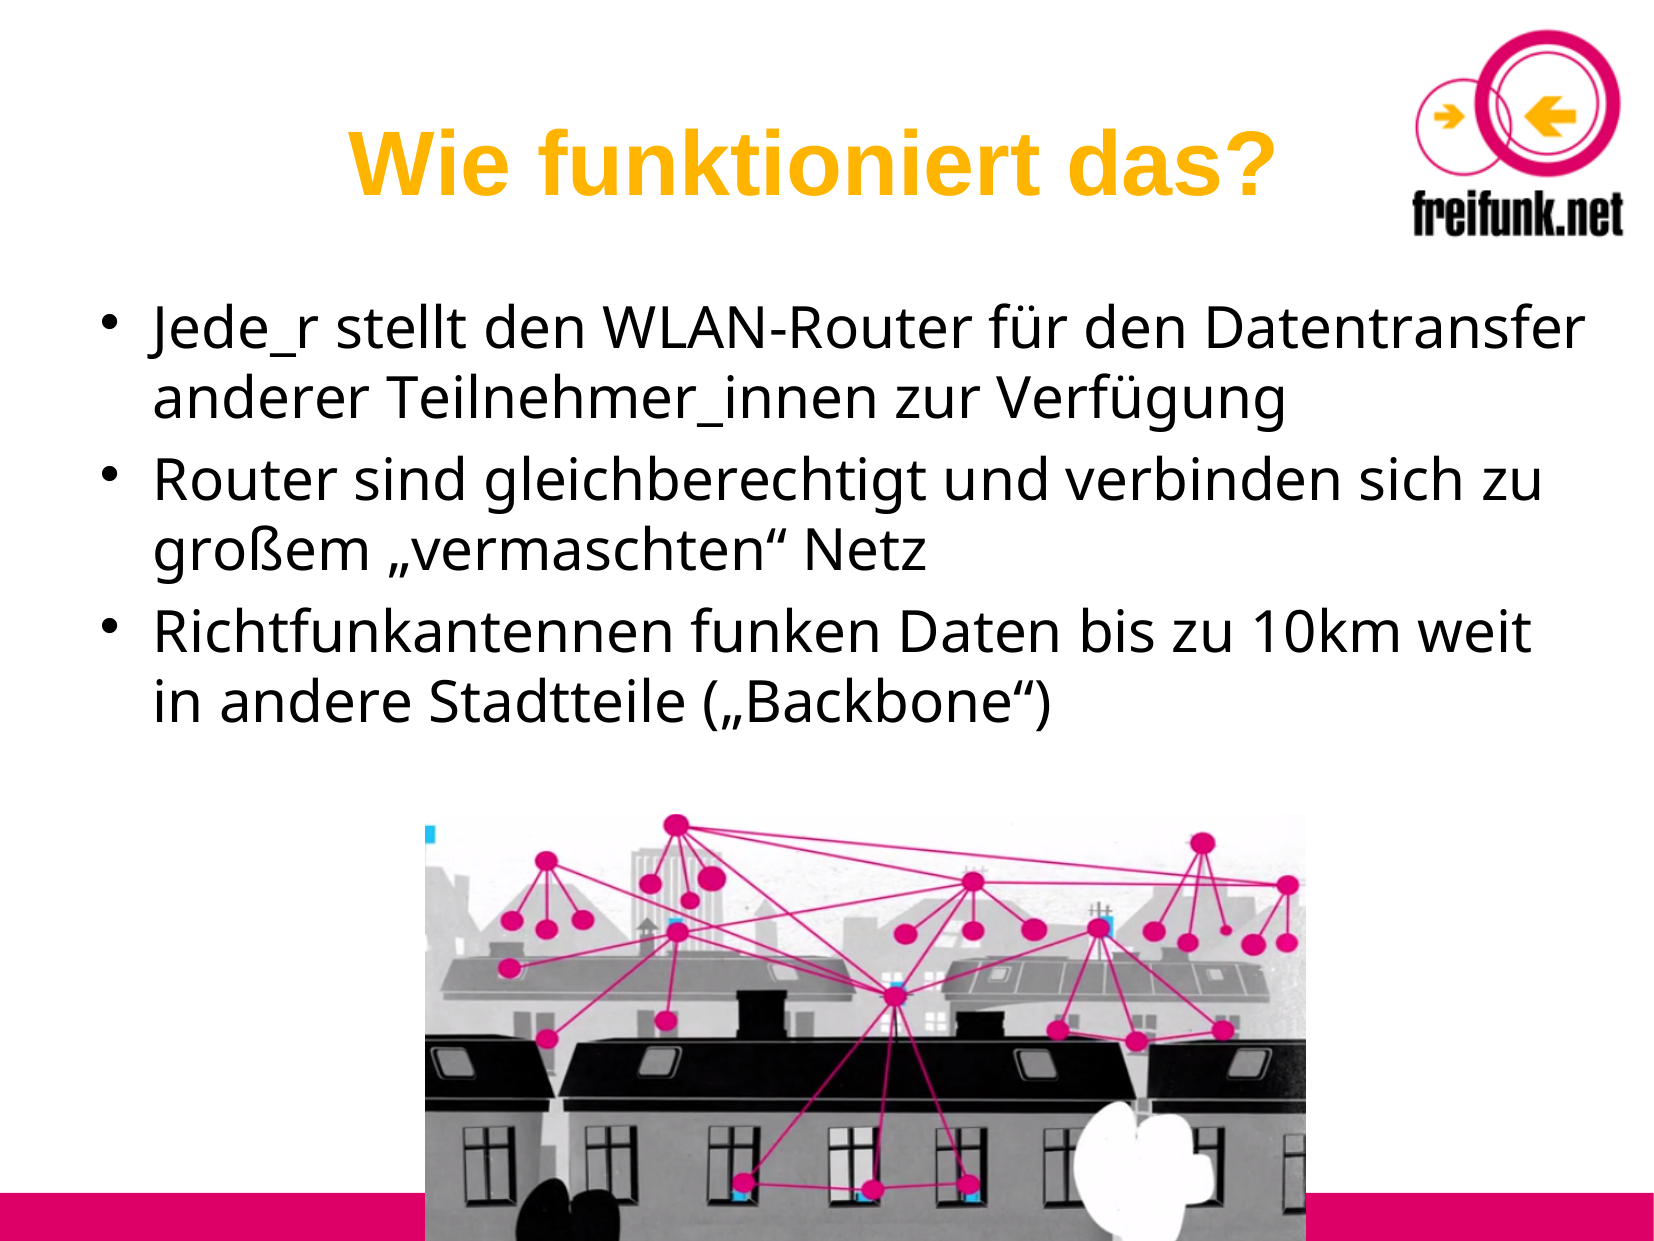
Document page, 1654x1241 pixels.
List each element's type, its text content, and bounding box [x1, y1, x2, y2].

list Jede_r stellt den WLAN-Router für den Datentransfer anderer Teilnehmer_innen zur Verfügung Router sind gleichberechtigt und verbinden sich zu großem „vermaschten“ Netz Richtfunkantennen funken Daten bis zu 10km weit in andere Stadtteile („Backbone“) [82, 290, 1595, 1152]
title Wie funktioniert das? [224, 53, 1406, 260]
picture [425, 814, 1306, 1241]
picture [1380, 0, 1654, 266]
